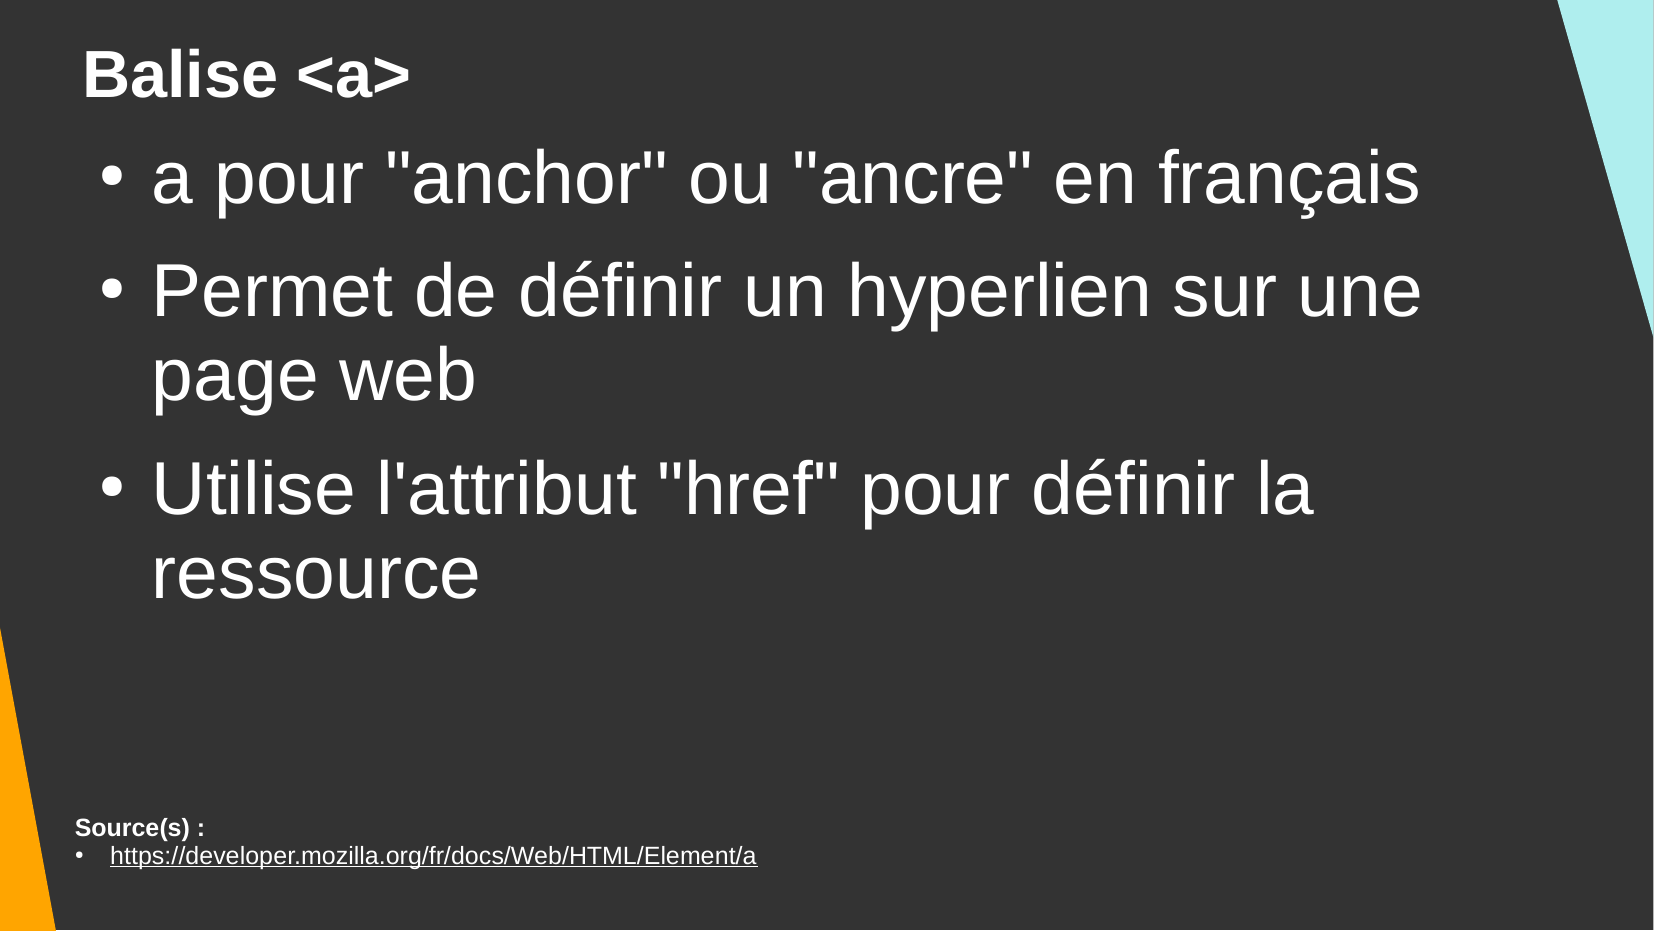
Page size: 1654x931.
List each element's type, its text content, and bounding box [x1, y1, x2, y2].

text_box Source(s) : https://developer.mozilla.org/fr/docs/Web/HTML/Element/a [60, 806, 1546, 931]
text_box [1557, 0, 1654, 340]
title Balise <a> [82, 37, 1571, 114]
text_box [0, 627, 56, 931]
list a pour "anchor" ou "ancre" en français Permet de définir un hyperlien sur une page web Utilise l'attribut "href" pour définir la ressource [80, 135, 1605, 629]
